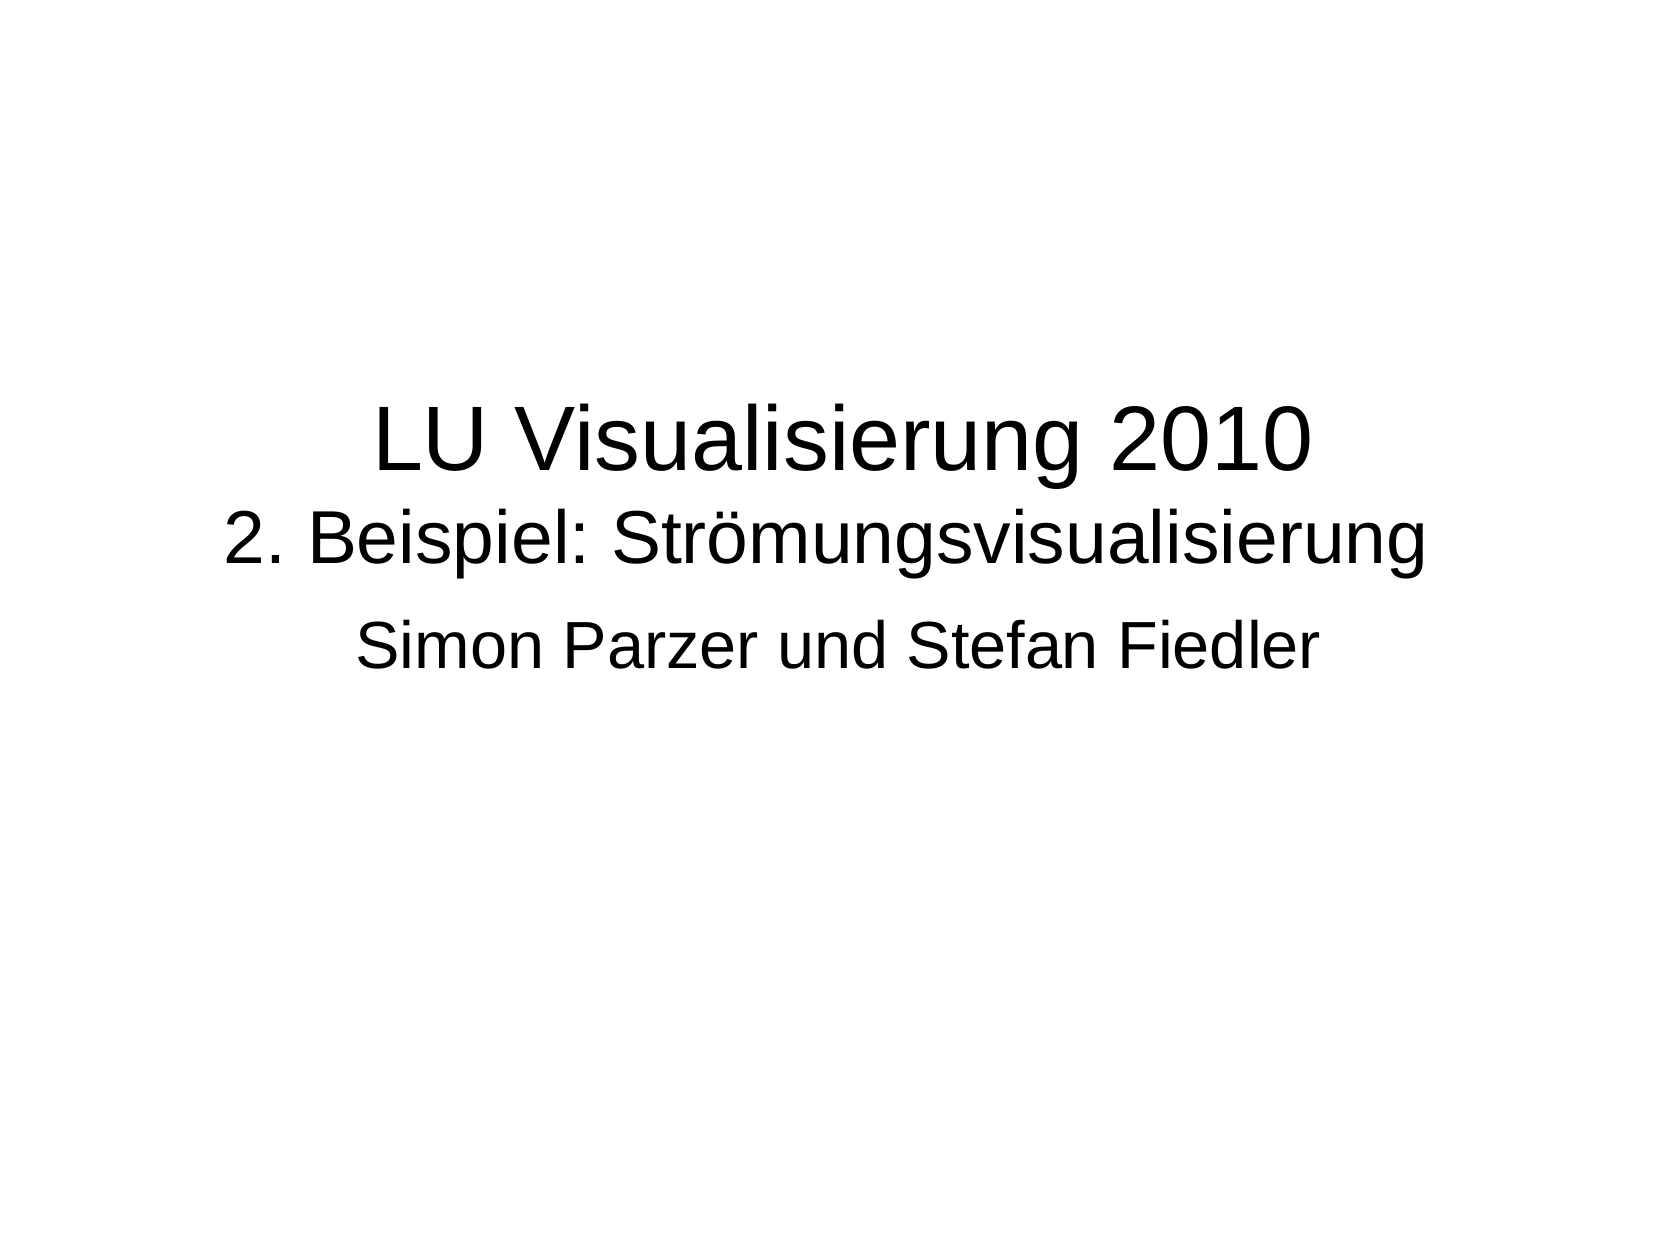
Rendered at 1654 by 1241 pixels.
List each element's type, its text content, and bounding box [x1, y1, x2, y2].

text_box Simon Parzer und Stefan Fiedler [301, 594, 1352, 882]
title LU Visualisierung 2010 2. Beispiel: Strömungsvisualisierung [189, 358, 1465, 600]
